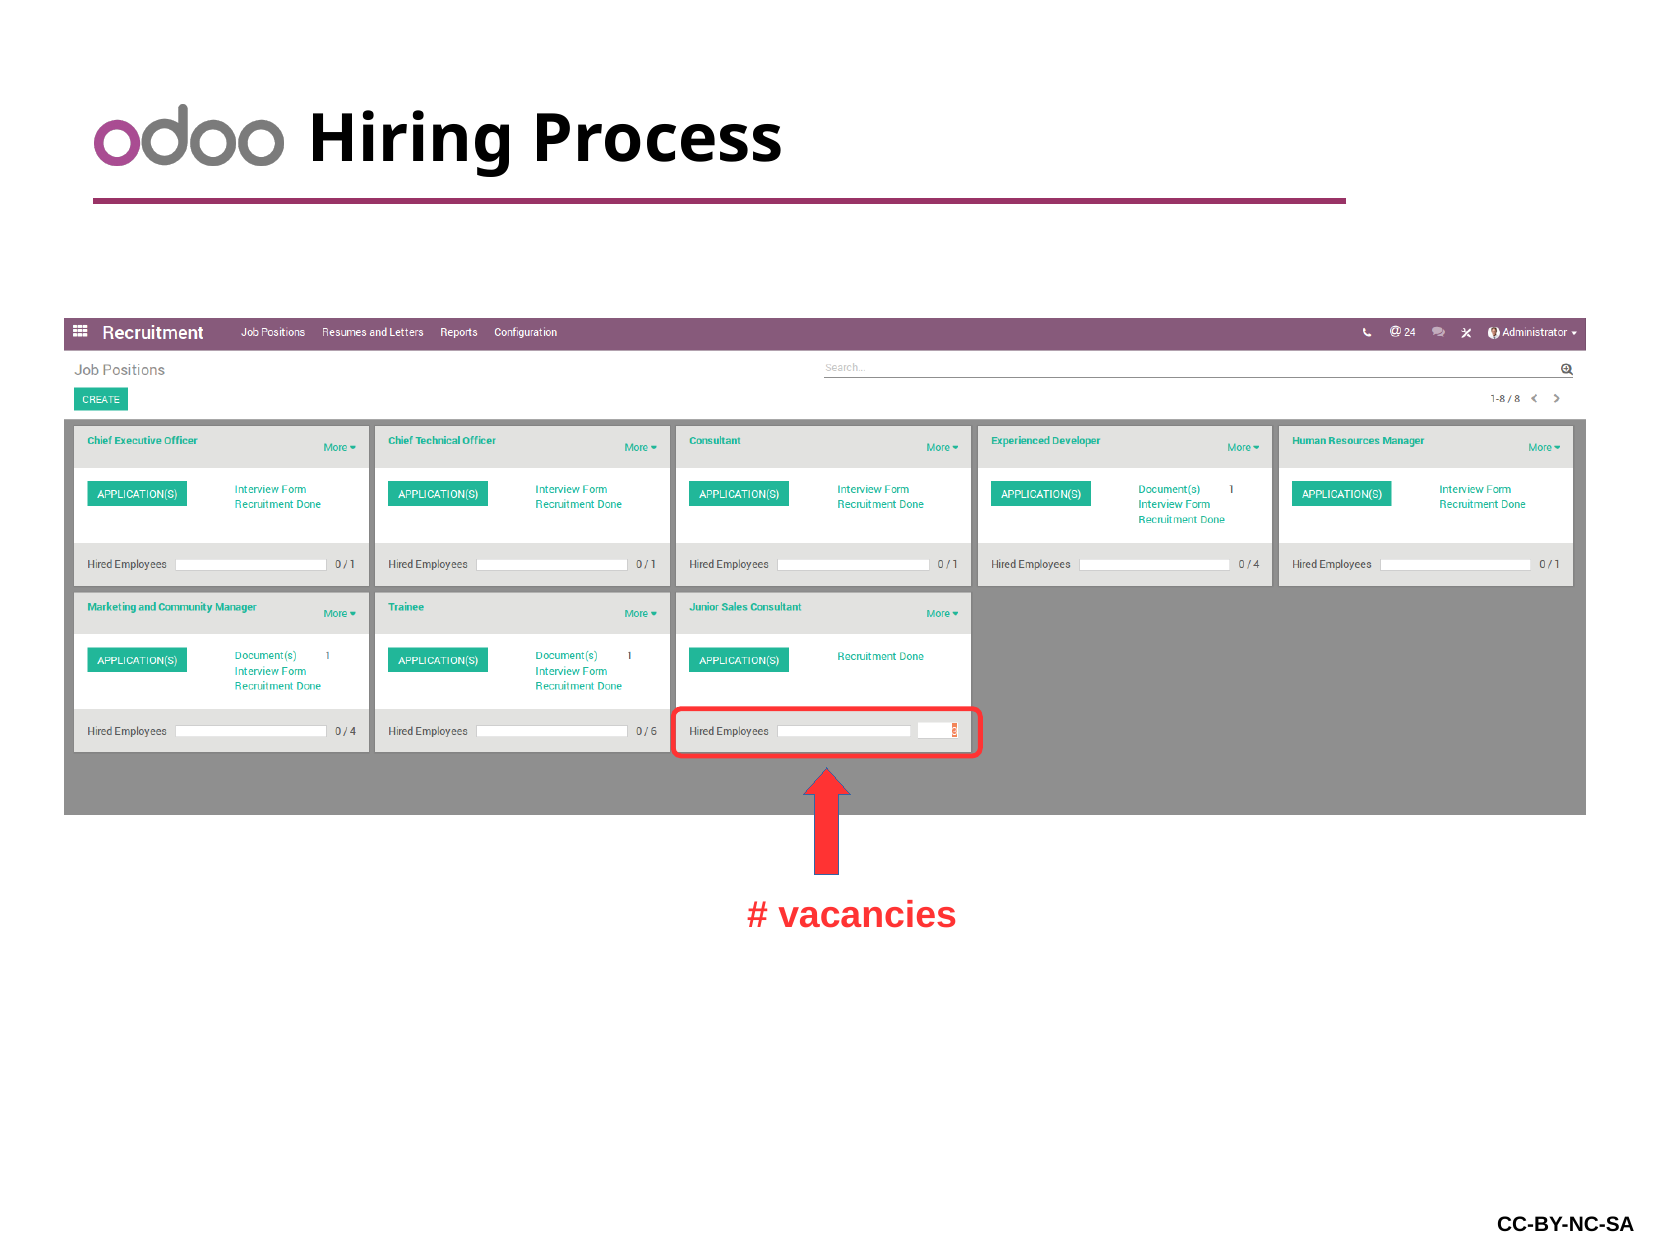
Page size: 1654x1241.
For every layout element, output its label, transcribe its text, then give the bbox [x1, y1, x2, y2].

text_box CC-BY-NC-SA [1482, 1204, 1654, 1241]
text_box [803, 767, 851, 875]
text_box [673, 708, 981, 756]
picture [94, 104, 284, 166]
text_box # vacancies [732, 885, 993, 943]
title Hiring Process [307, 31, 1570, 239]
picture [64, 318, 1586, 815]
